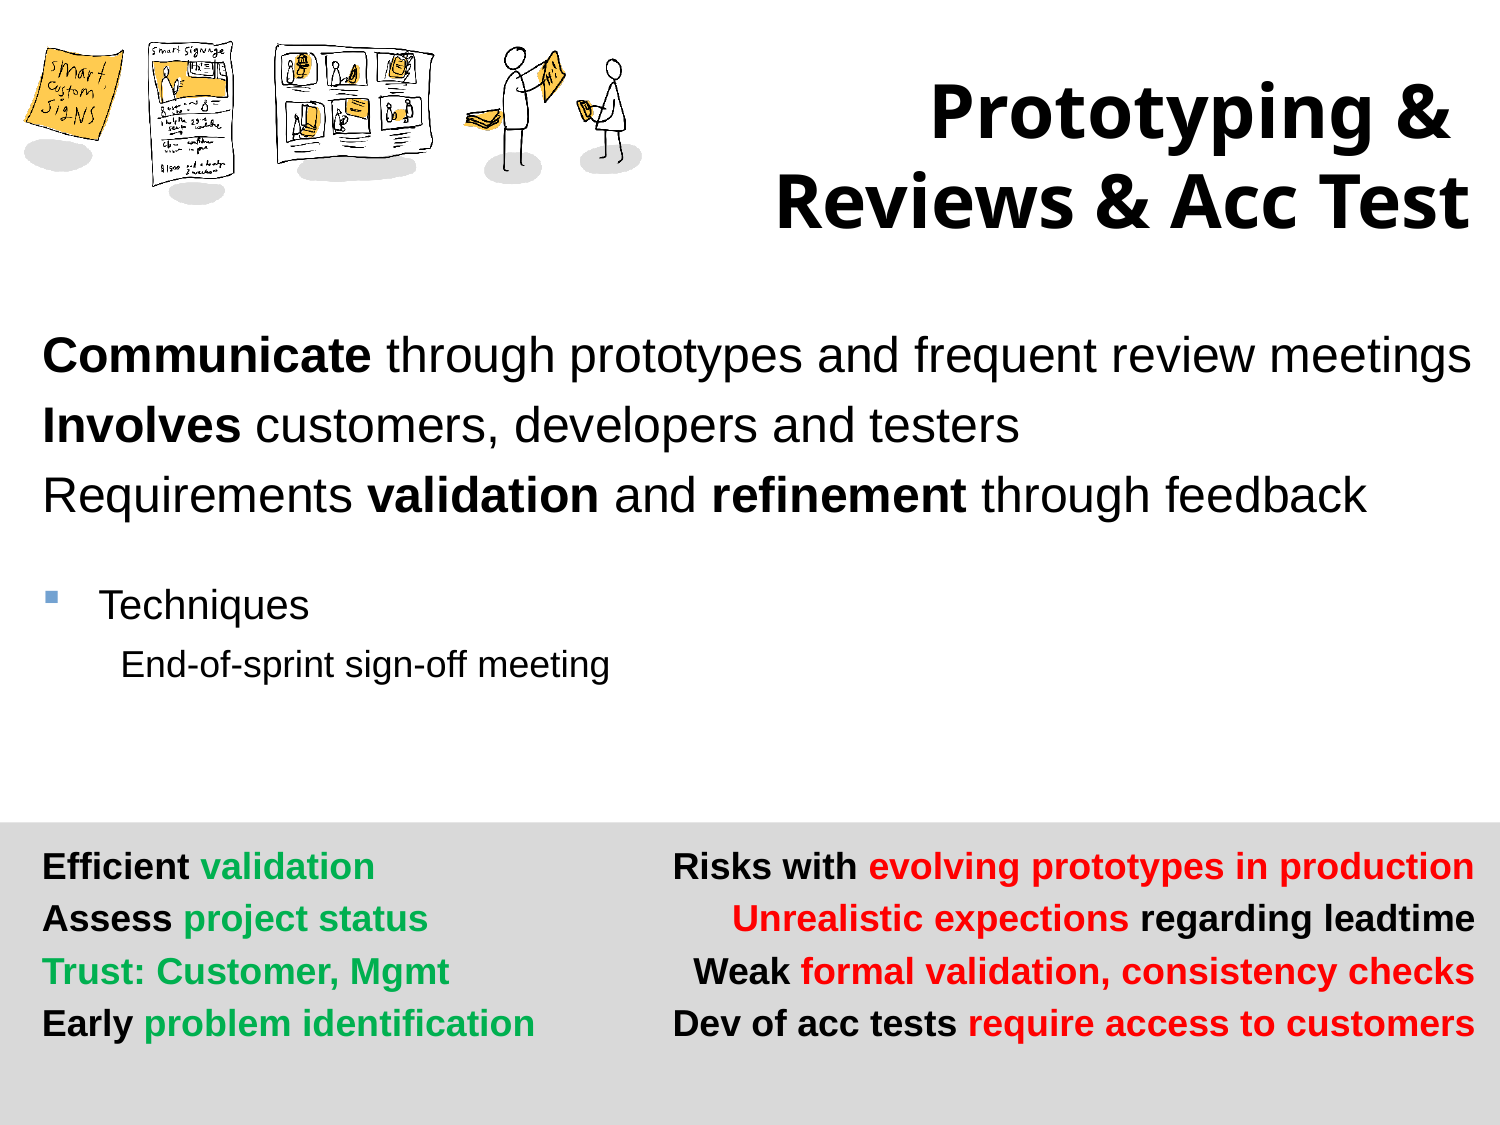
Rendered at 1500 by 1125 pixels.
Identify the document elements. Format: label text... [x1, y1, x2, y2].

title Prototyping & Reviews & Acc Test [667, 0, 1487, 251]
picture [0, 0, 667, 269]
list Communicate through prototypes and frequent review meetings Involves customers, developers and testers Requirements validation and refinement through feedback Techniques End-of-sprint sign-off meeting [27, 315, 1493, 790]
text_box Risks with evolving prototypes in production Unrealistic expections regarding leadtime Weak formal validation, consistency checks Dev of acc tests require access to customers [572, 834, 1491, 961]
text_box Efficient validation Assess project status Trust: Customer, Mgmt Early problem identification [27, 834, 572, 961]
text_box [0, 822, 1500, 1125]
